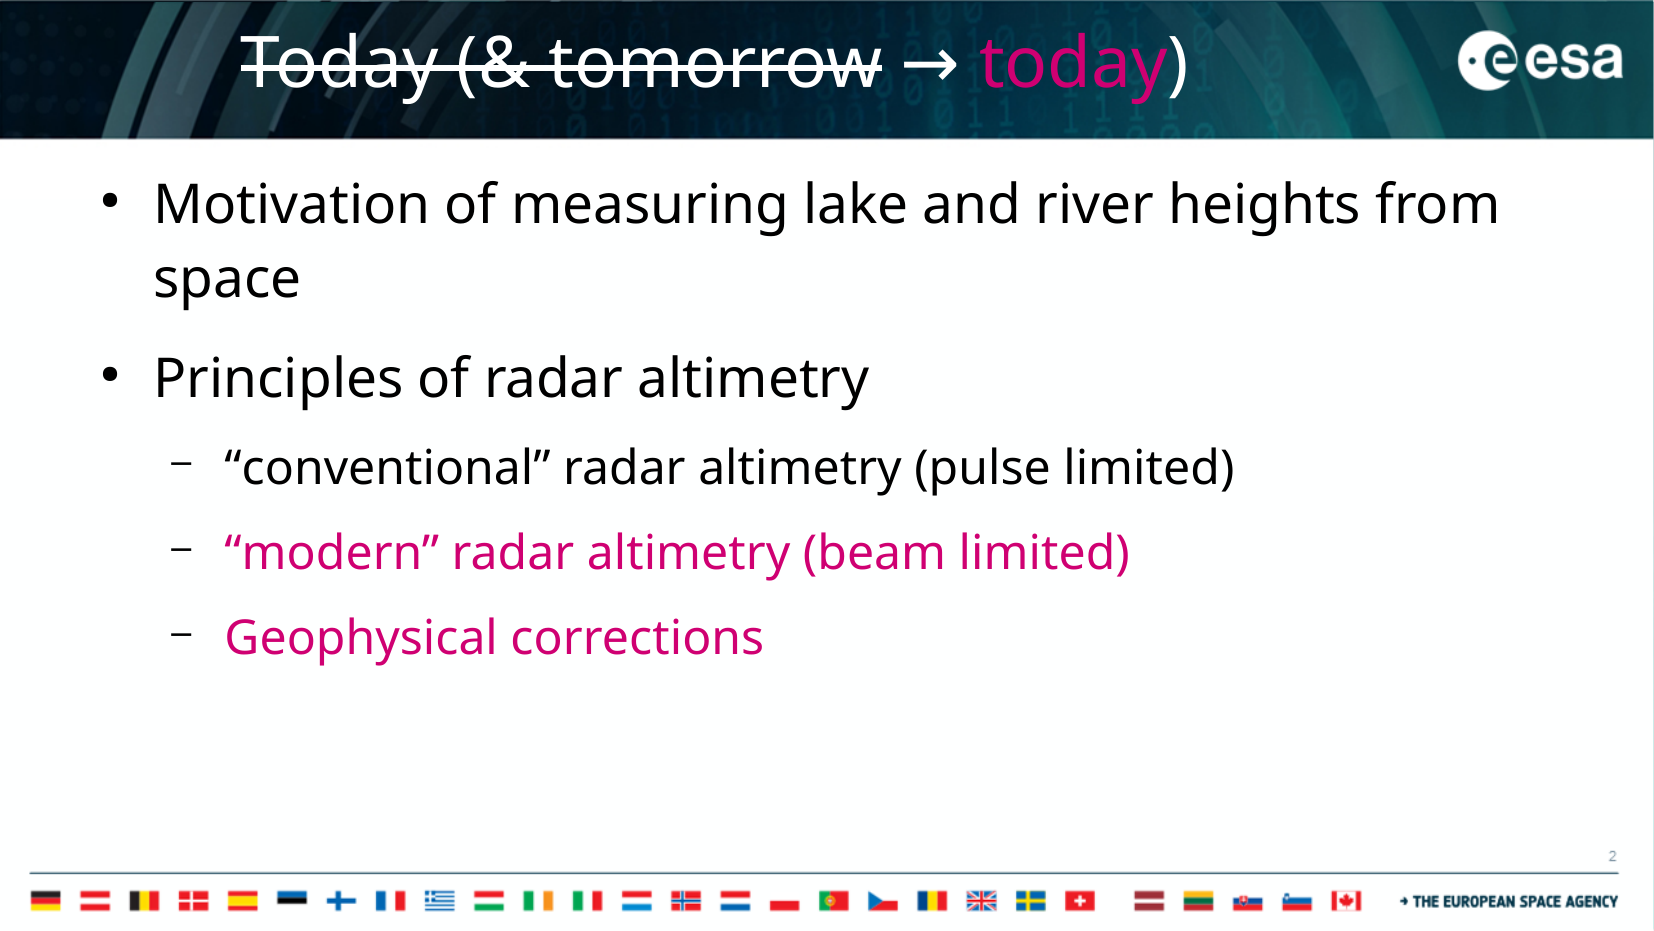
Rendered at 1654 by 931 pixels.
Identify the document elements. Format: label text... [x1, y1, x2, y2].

picture [0, 0, 1654, 931]
list Motivation of measuring lake and river heights from space Principles of radar altimetry “conventional” radar altimetry (pulse limited) “modern” radar altimetry (beam limited) Geophysical corrections [82, 164, 1571, 704]
title Today (& tomorrow → today) [29, 17, 1401, 102]
